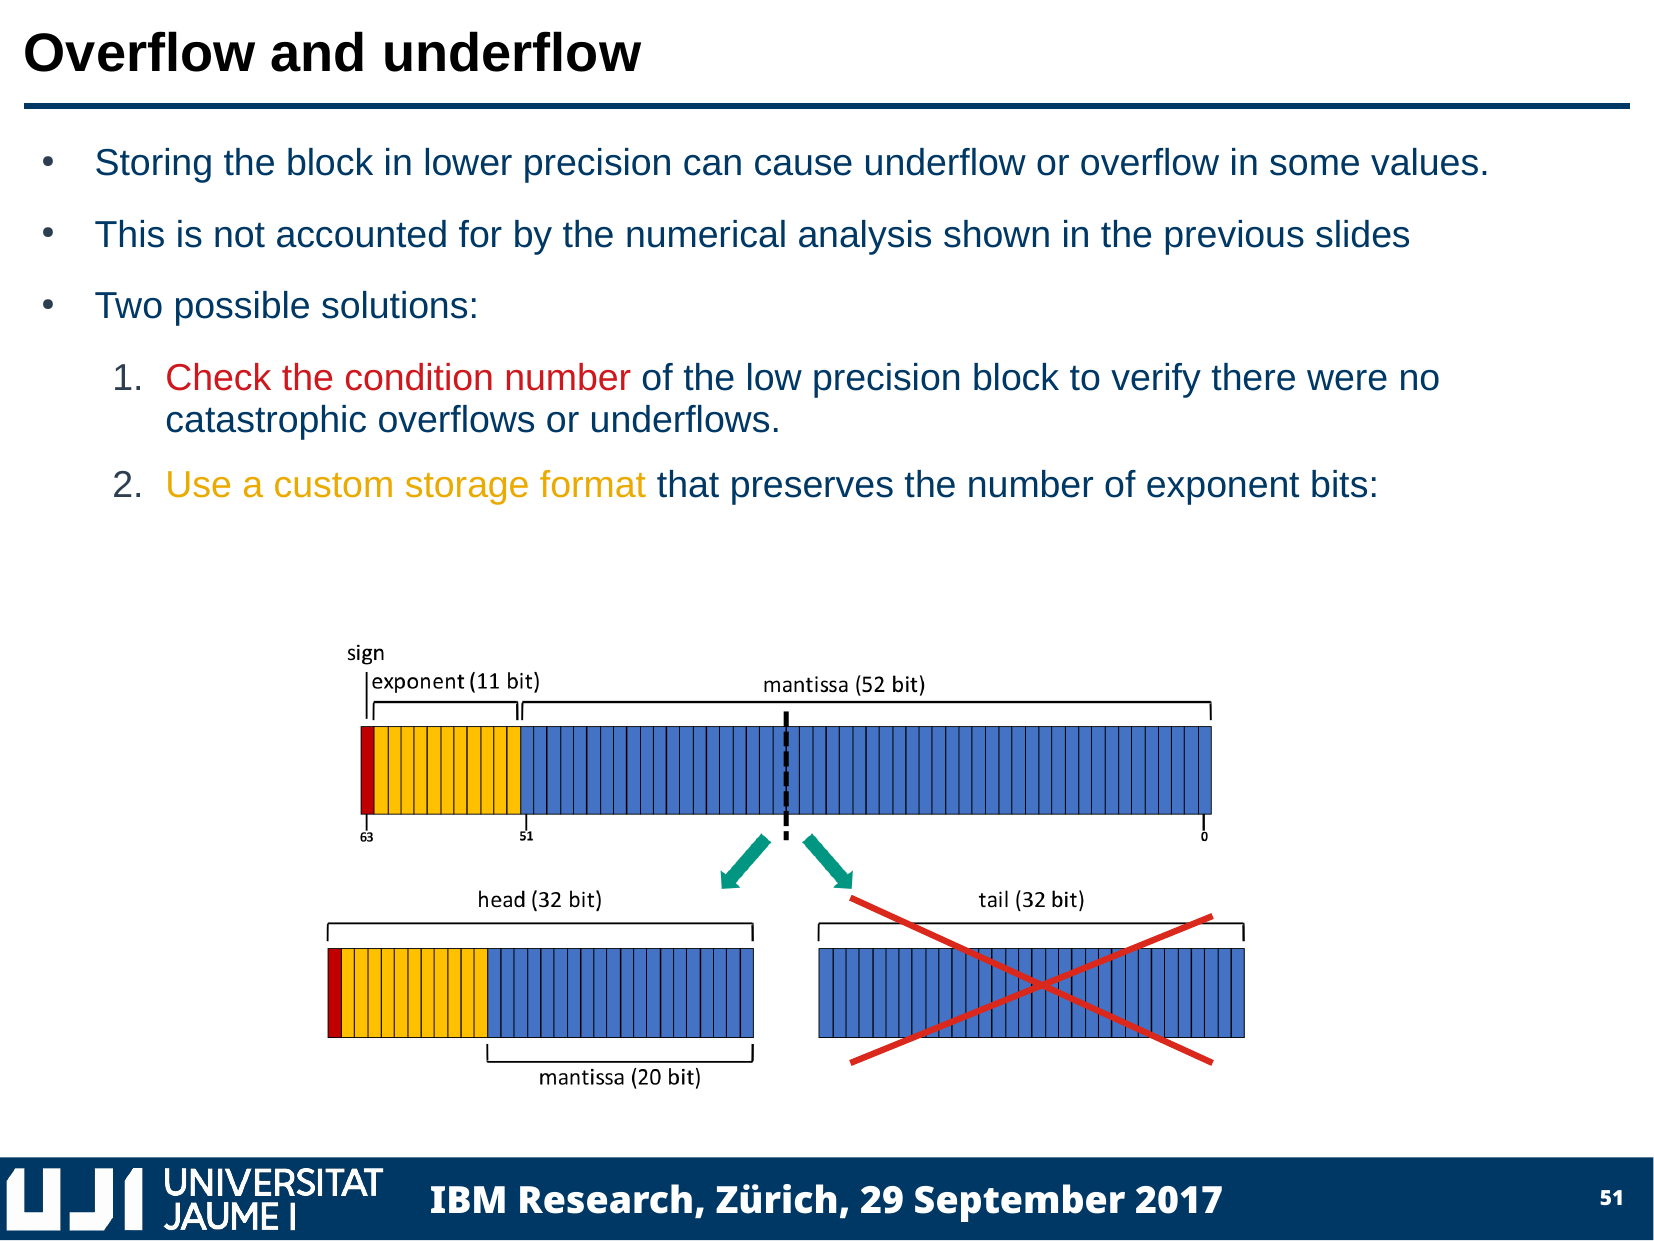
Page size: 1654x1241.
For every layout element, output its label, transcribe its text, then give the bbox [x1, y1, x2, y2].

list Storing the block in lower precision can cause underflow or overflow in some values. This is not accounted for by the numerical analysis shown in the previous slides Two possible solutions: Check the condition number of the low precision block to verify there were no catastrophic overflows or underflows. Use a custom storage format that preserves the number of exponent bits: [23, 141, 1630, 1134]
picture [0, 1158, 390, 1241]
picture [318, 627, 1249, 1099]
title Overflow and underflow [23, 0, 1630, 107]
